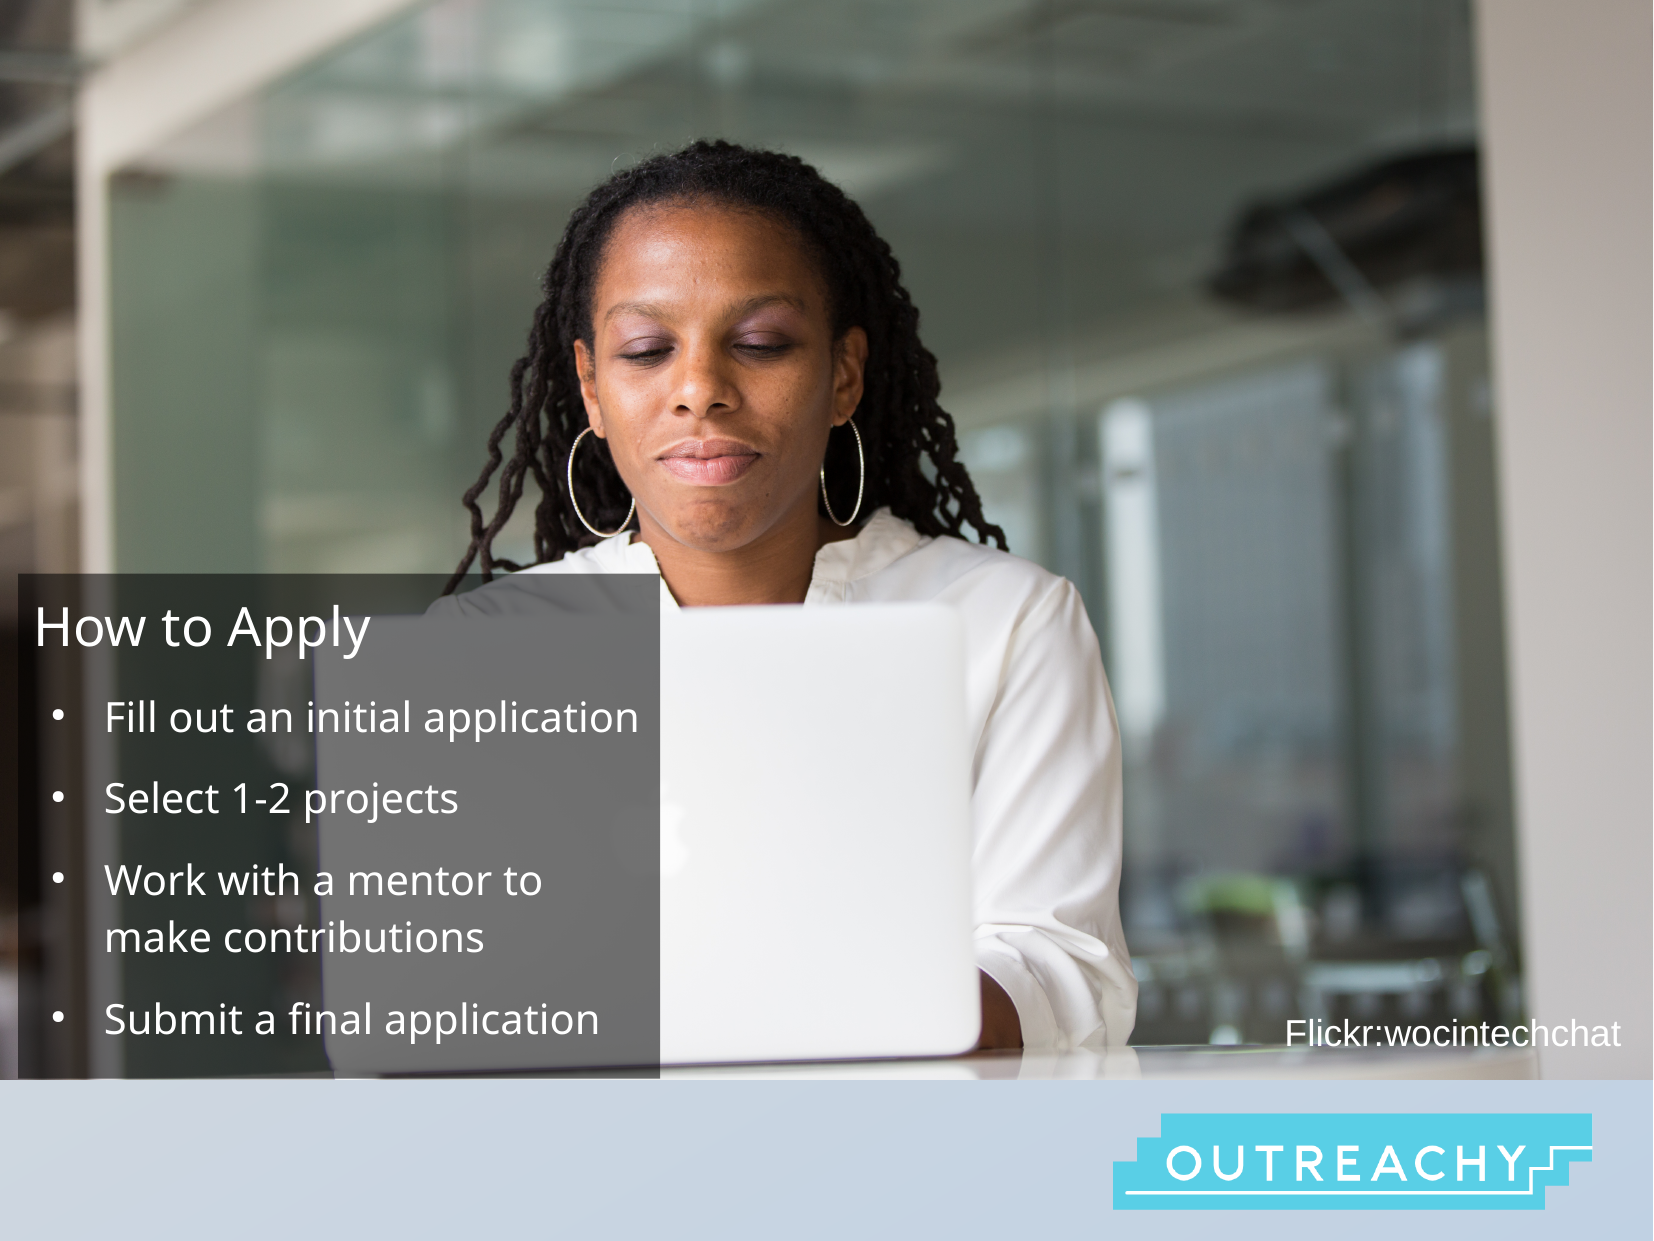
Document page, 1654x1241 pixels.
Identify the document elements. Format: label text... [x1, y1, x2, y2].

picture [0, 0, 1654, 1080]
text_box Flickr:wocintechchat [1269, 1005, 1637, 1062]
list How to Apply Fill out an initial application Select 1-2 projects Work with a mentor to make contributions Submit a final application [18, 573, 661, 1079]
picture [1112, 1112, 1593, 1210]
